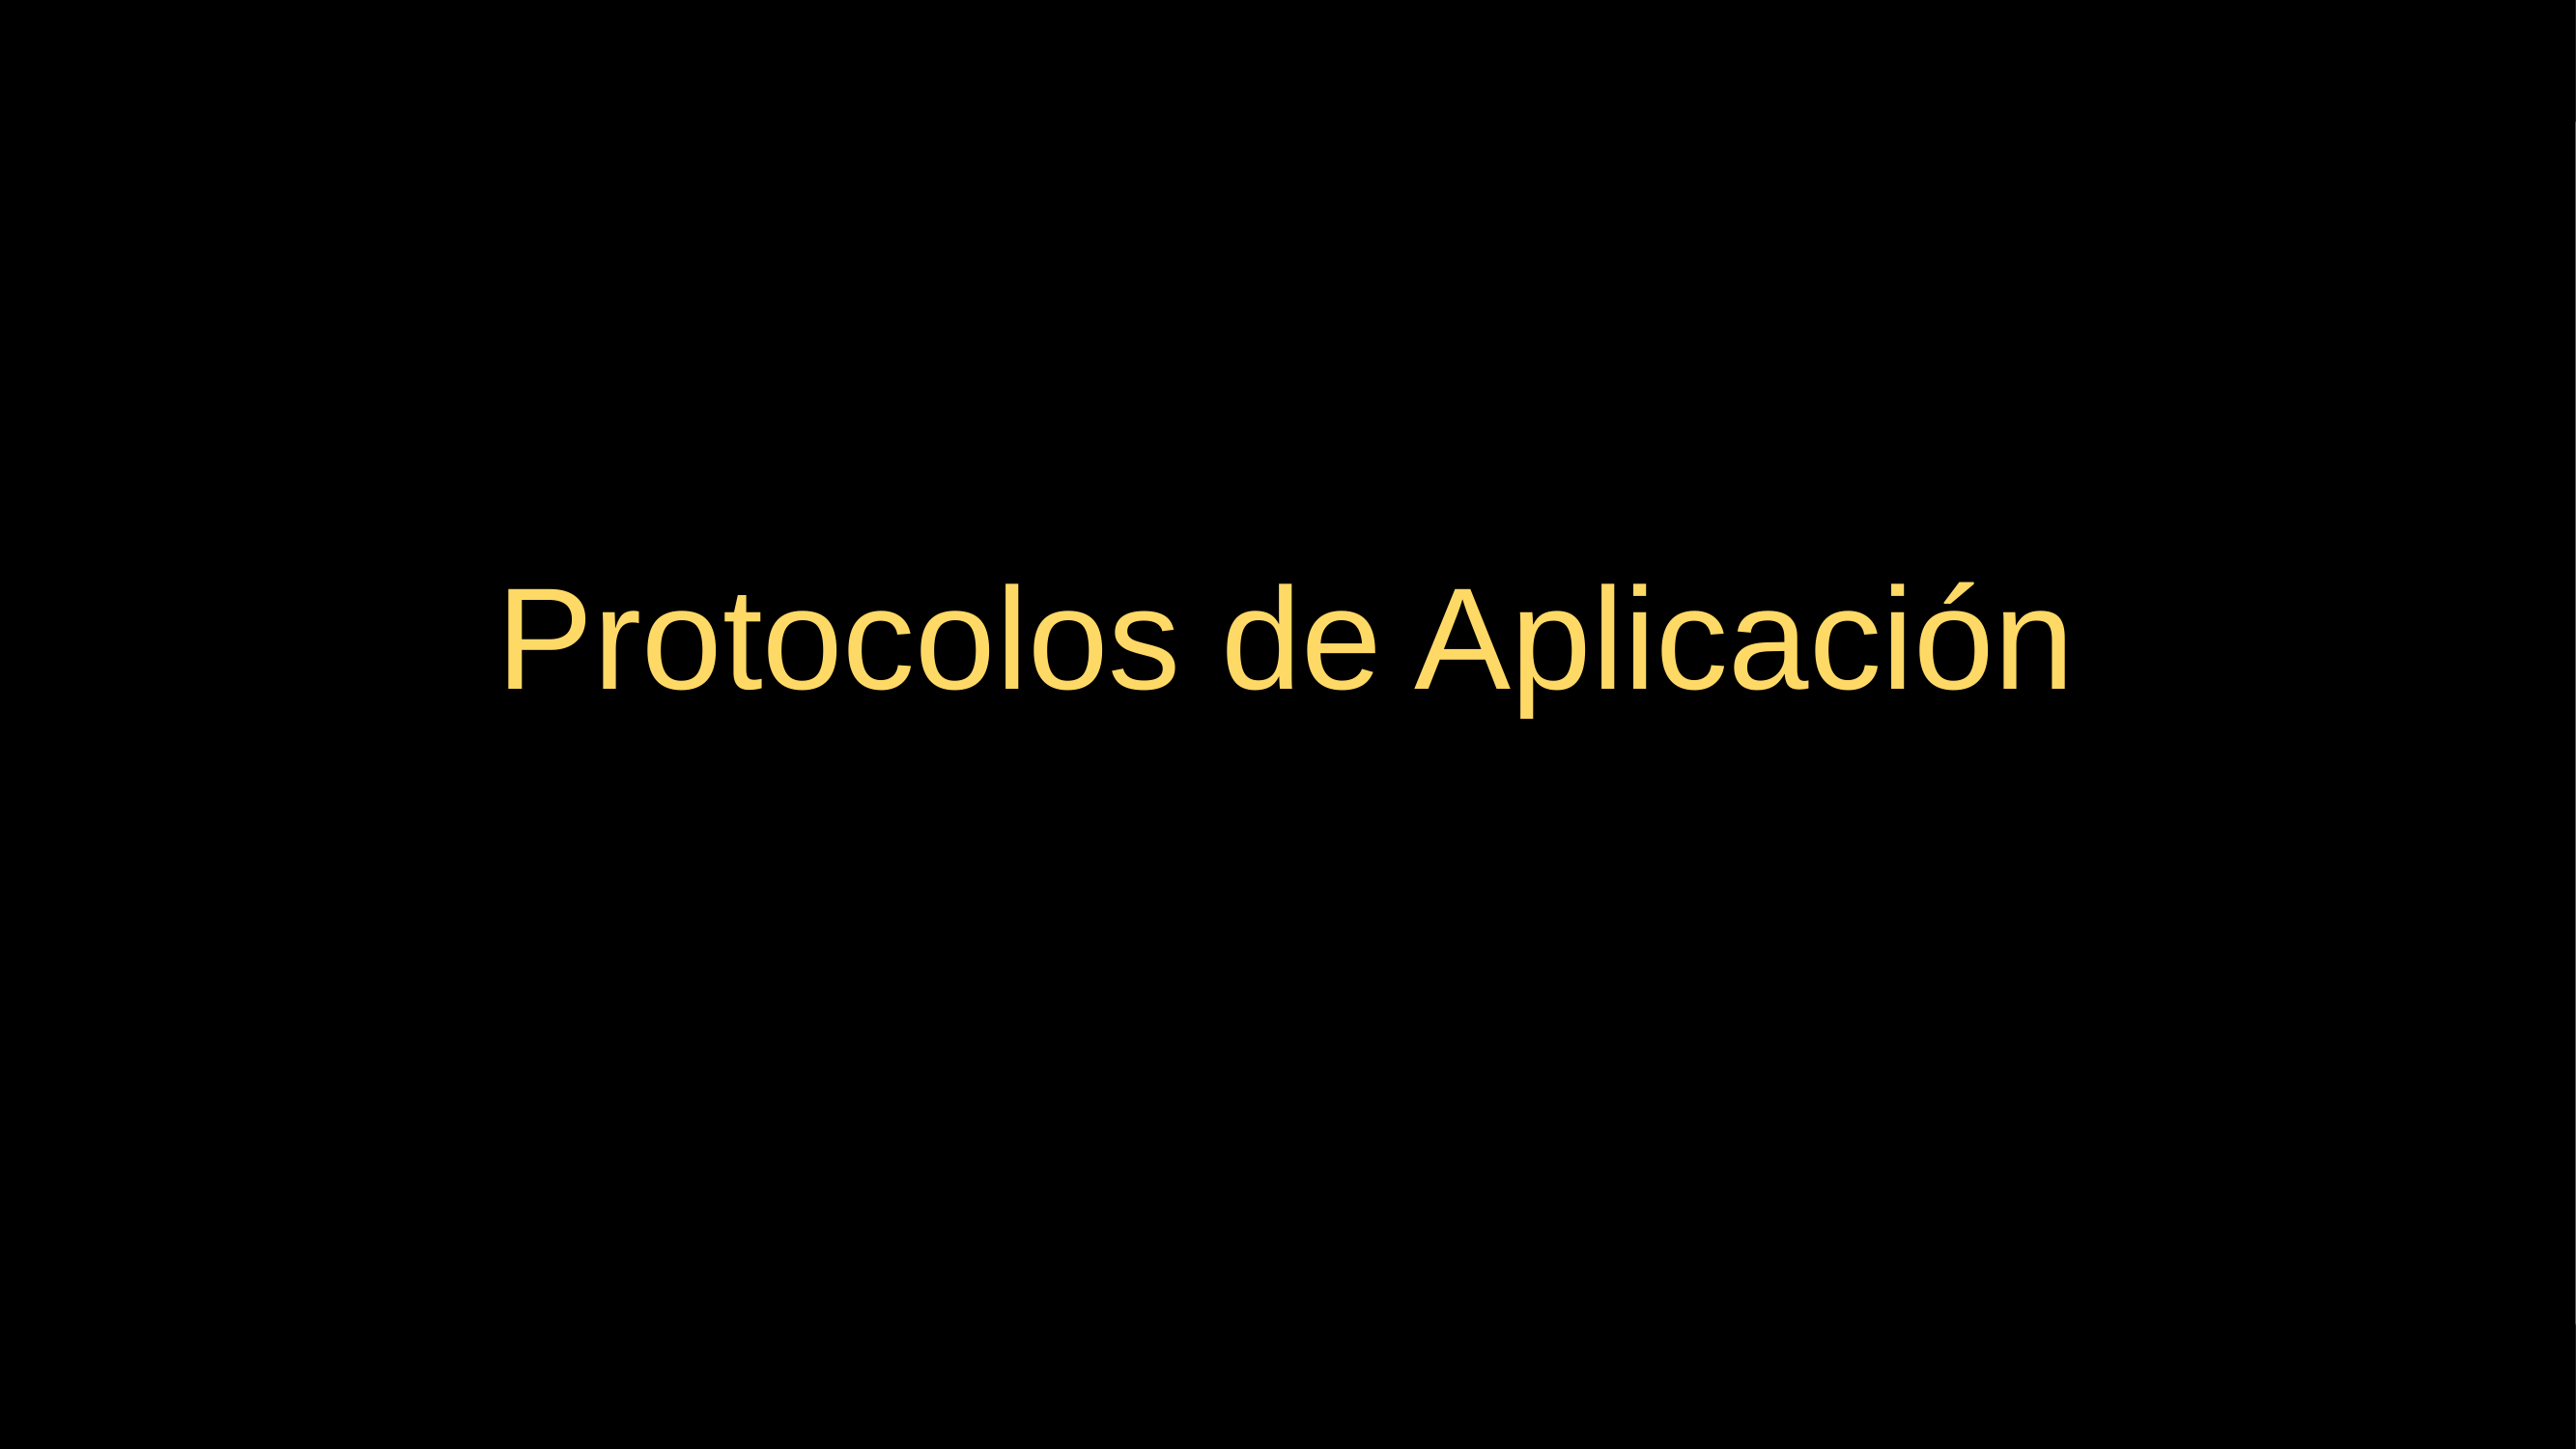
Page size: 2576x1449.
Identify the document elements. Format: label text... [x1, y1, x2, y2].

title Protocolos de Aplicación [183, 243, 2391, 733]
